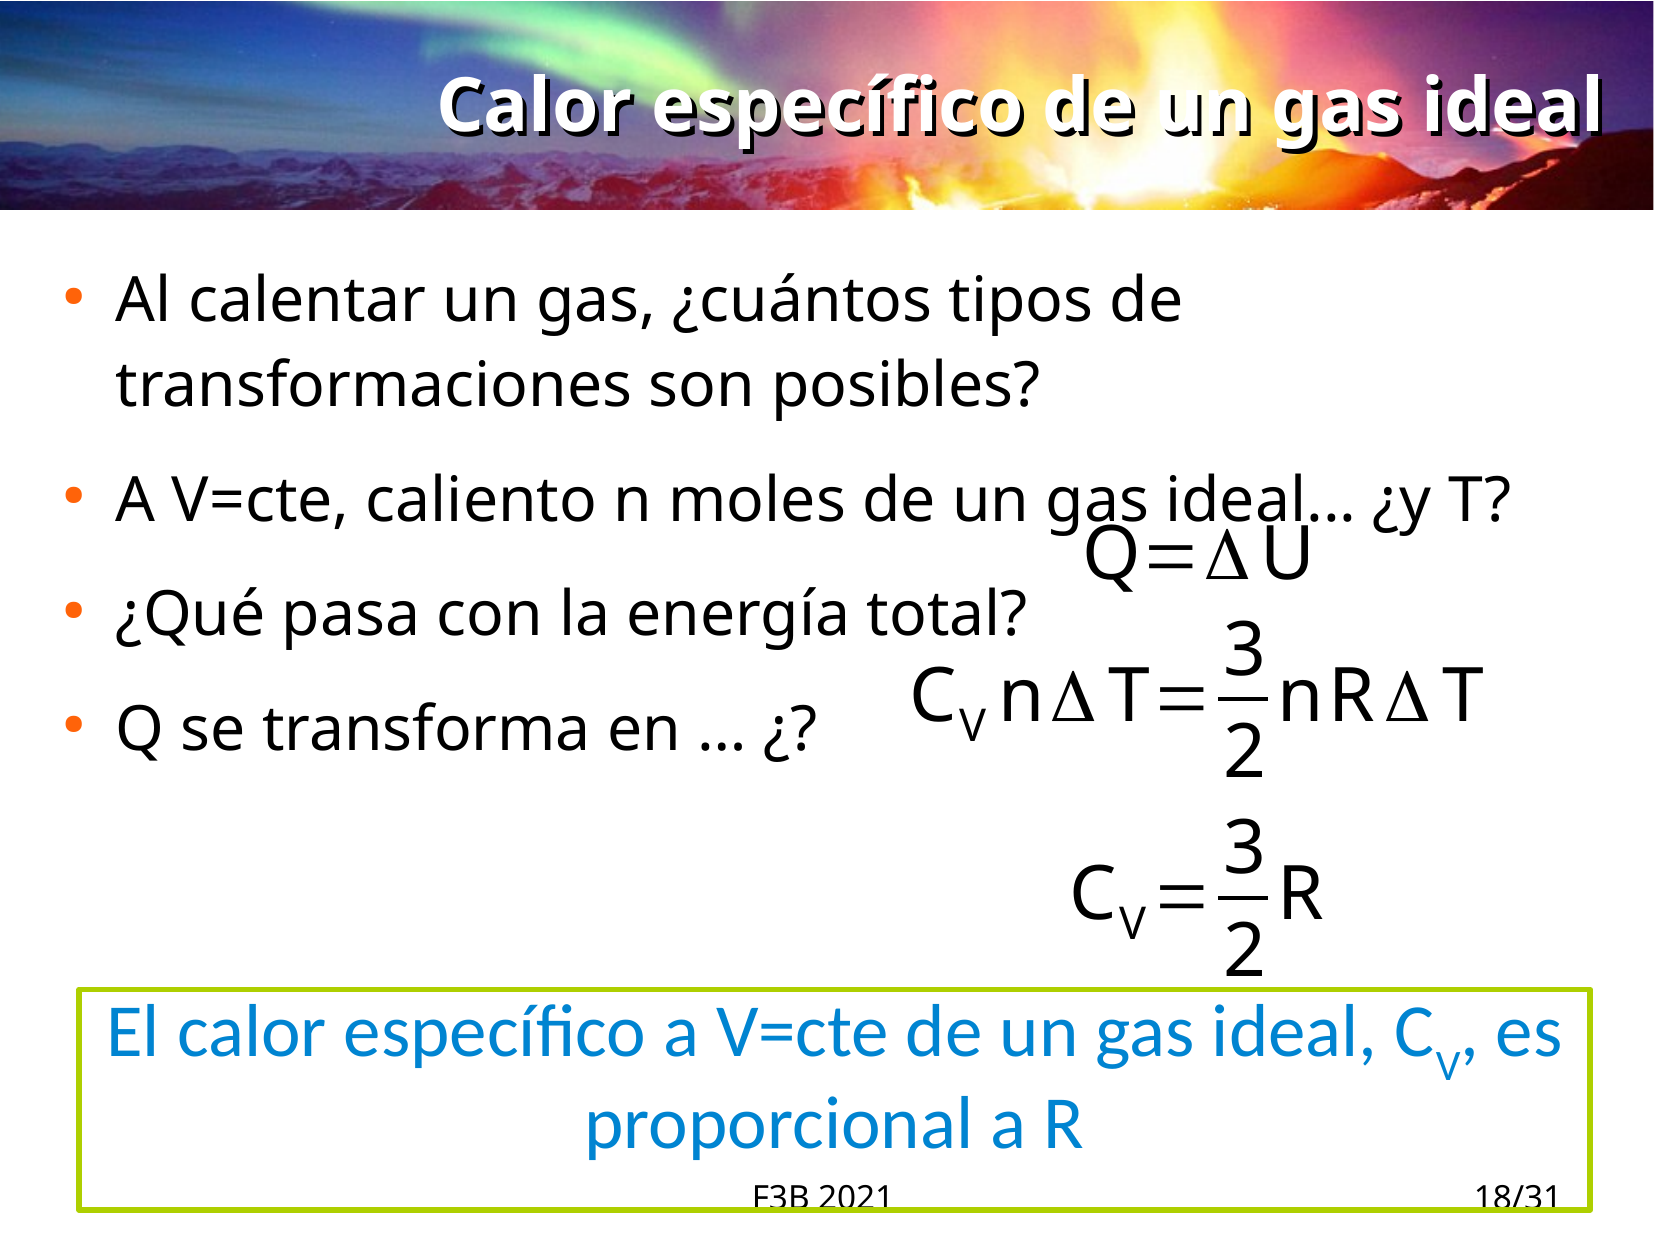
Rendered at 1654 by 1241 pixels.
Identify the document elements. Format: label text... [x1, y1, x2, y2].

text_box El calor específico a V=cte de un gas ideal, CV, es proporcional a R [79, 989, 1591, 1210]
chart [903, 506, 1492, 996]
picture [0, 1, 1654, 210]
title Calor específico de un gas ideal [45, 15, 1606, 191]
list Al calentar un gas, ¿cuántos tipos de transformaciones son posibles? A V=cte, caliento n moles de un gas ideal... ¿y T? ¿Qué pasa con la energía total? Q se transforma en … ¿? [45, 255, 1606, 1156]
